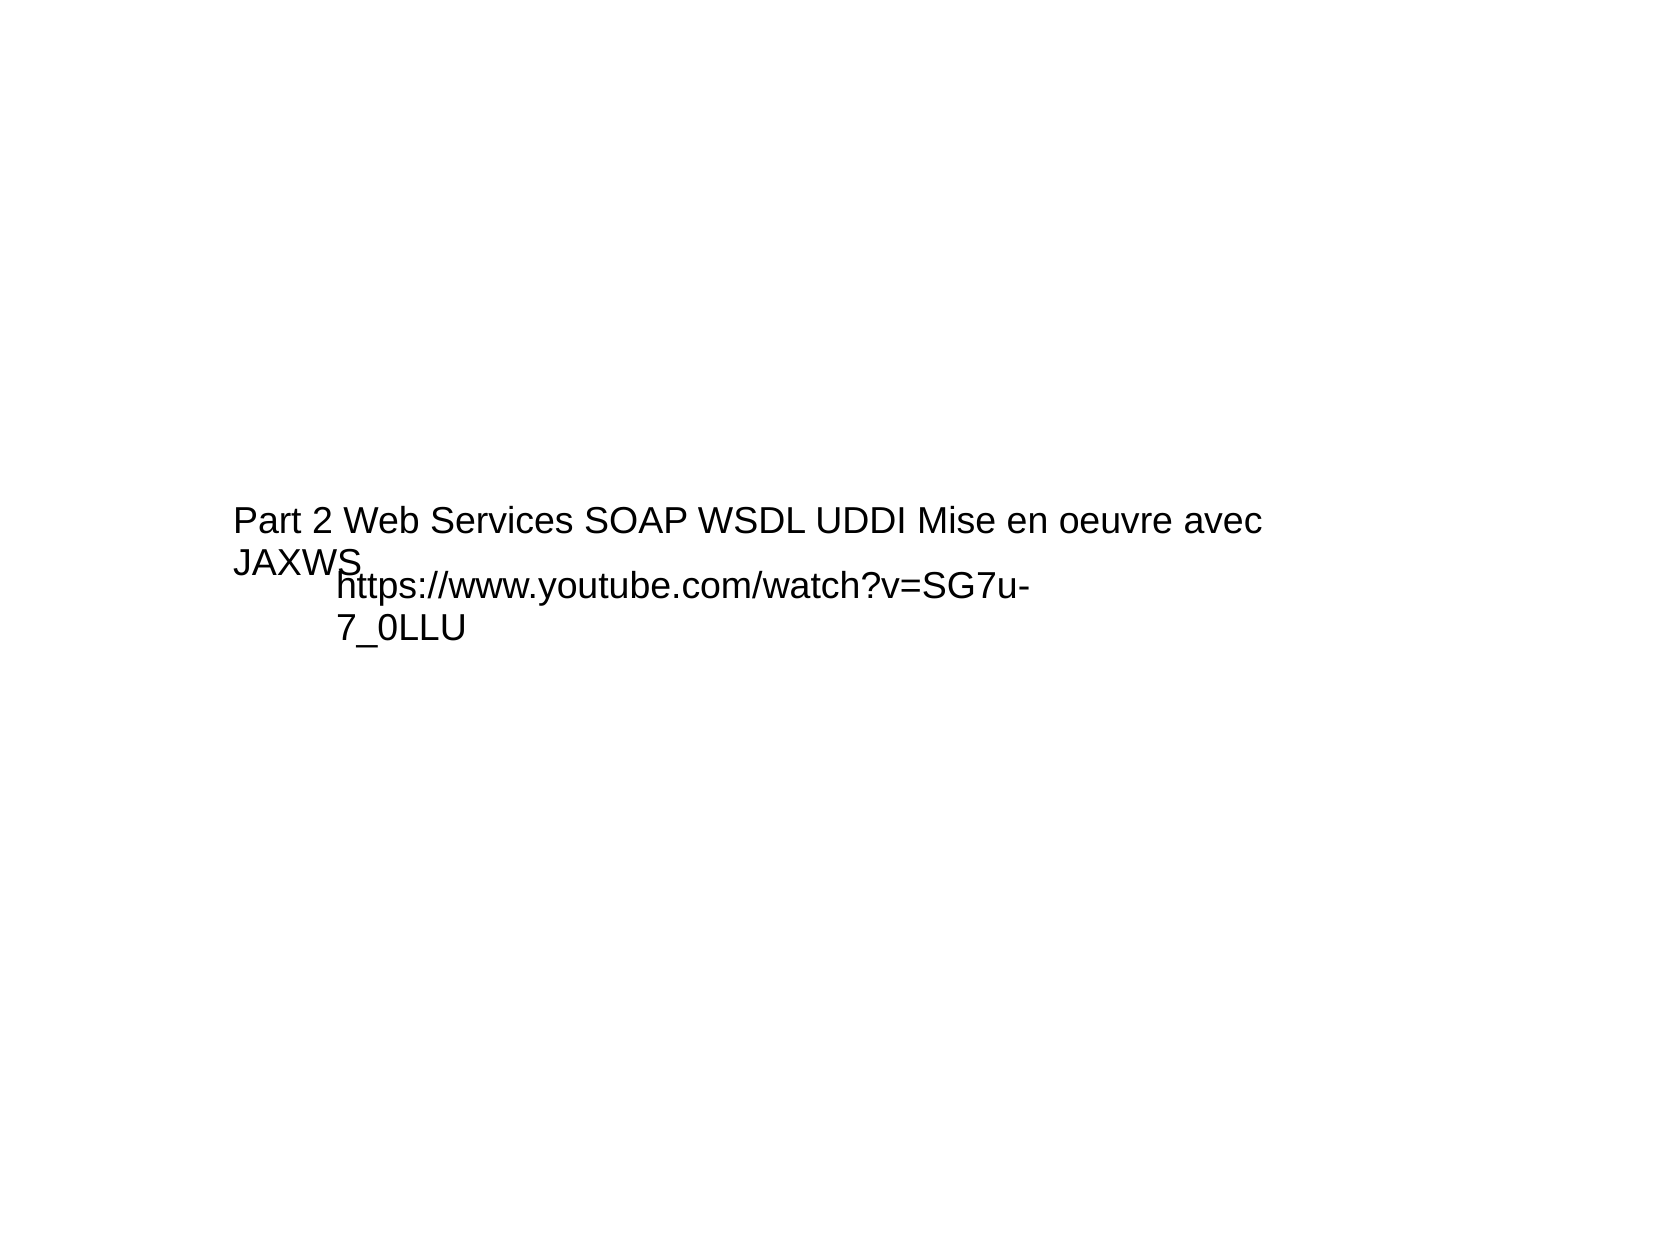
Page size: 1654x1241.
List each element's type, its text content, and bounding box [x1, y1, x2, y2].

text_box Part 2 Web Services SOAP WSDL UDDI Mise en oeuvre avec JAXWS [218, 492, 1418, 550]
text_box https://www.youtube.com/watch?v=SG7u-7_0LLU [321, 557, 1173, 615]
